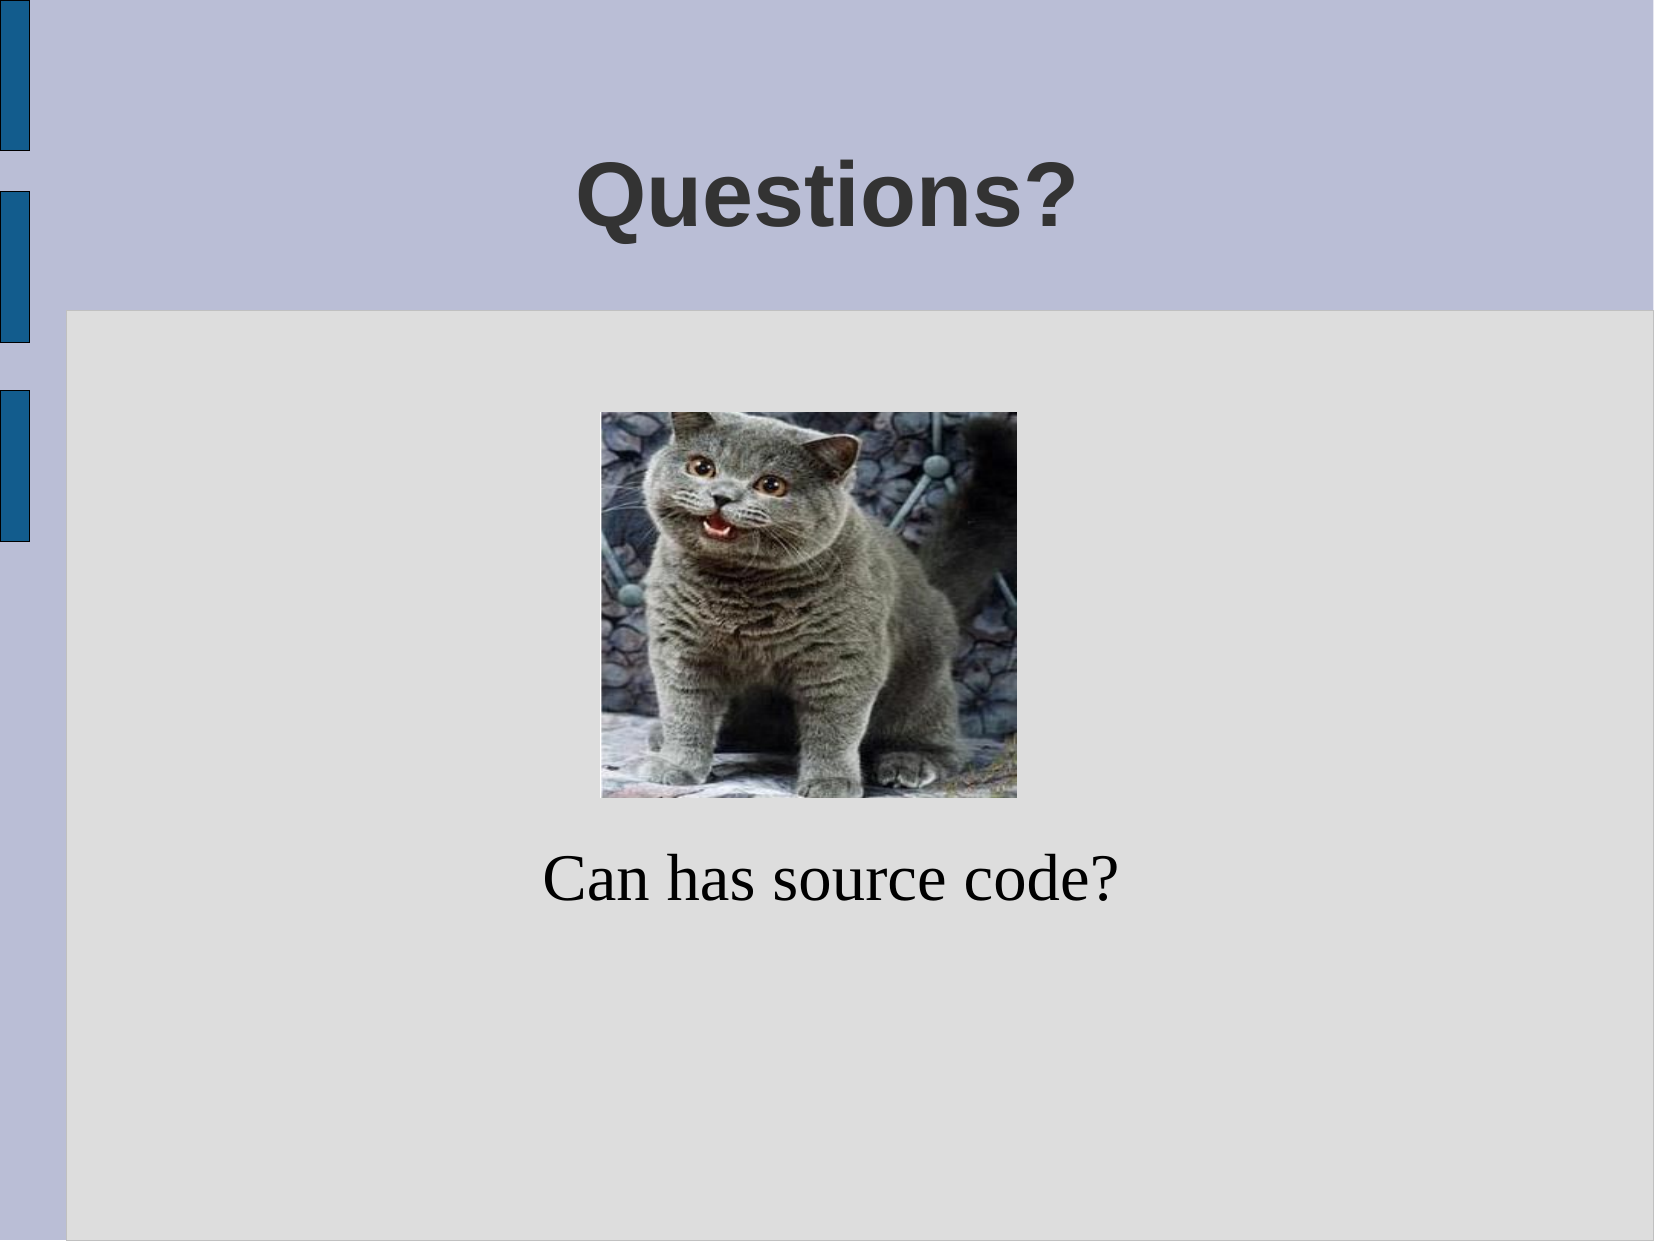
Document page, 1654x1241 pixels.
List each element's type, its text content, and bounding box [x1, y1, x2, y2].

subtitle Can has source code? [125, 487, 1538, 1241]
title Questions? [121, 91, 1534, 299]
picture [600, 412, 1017, 487]
